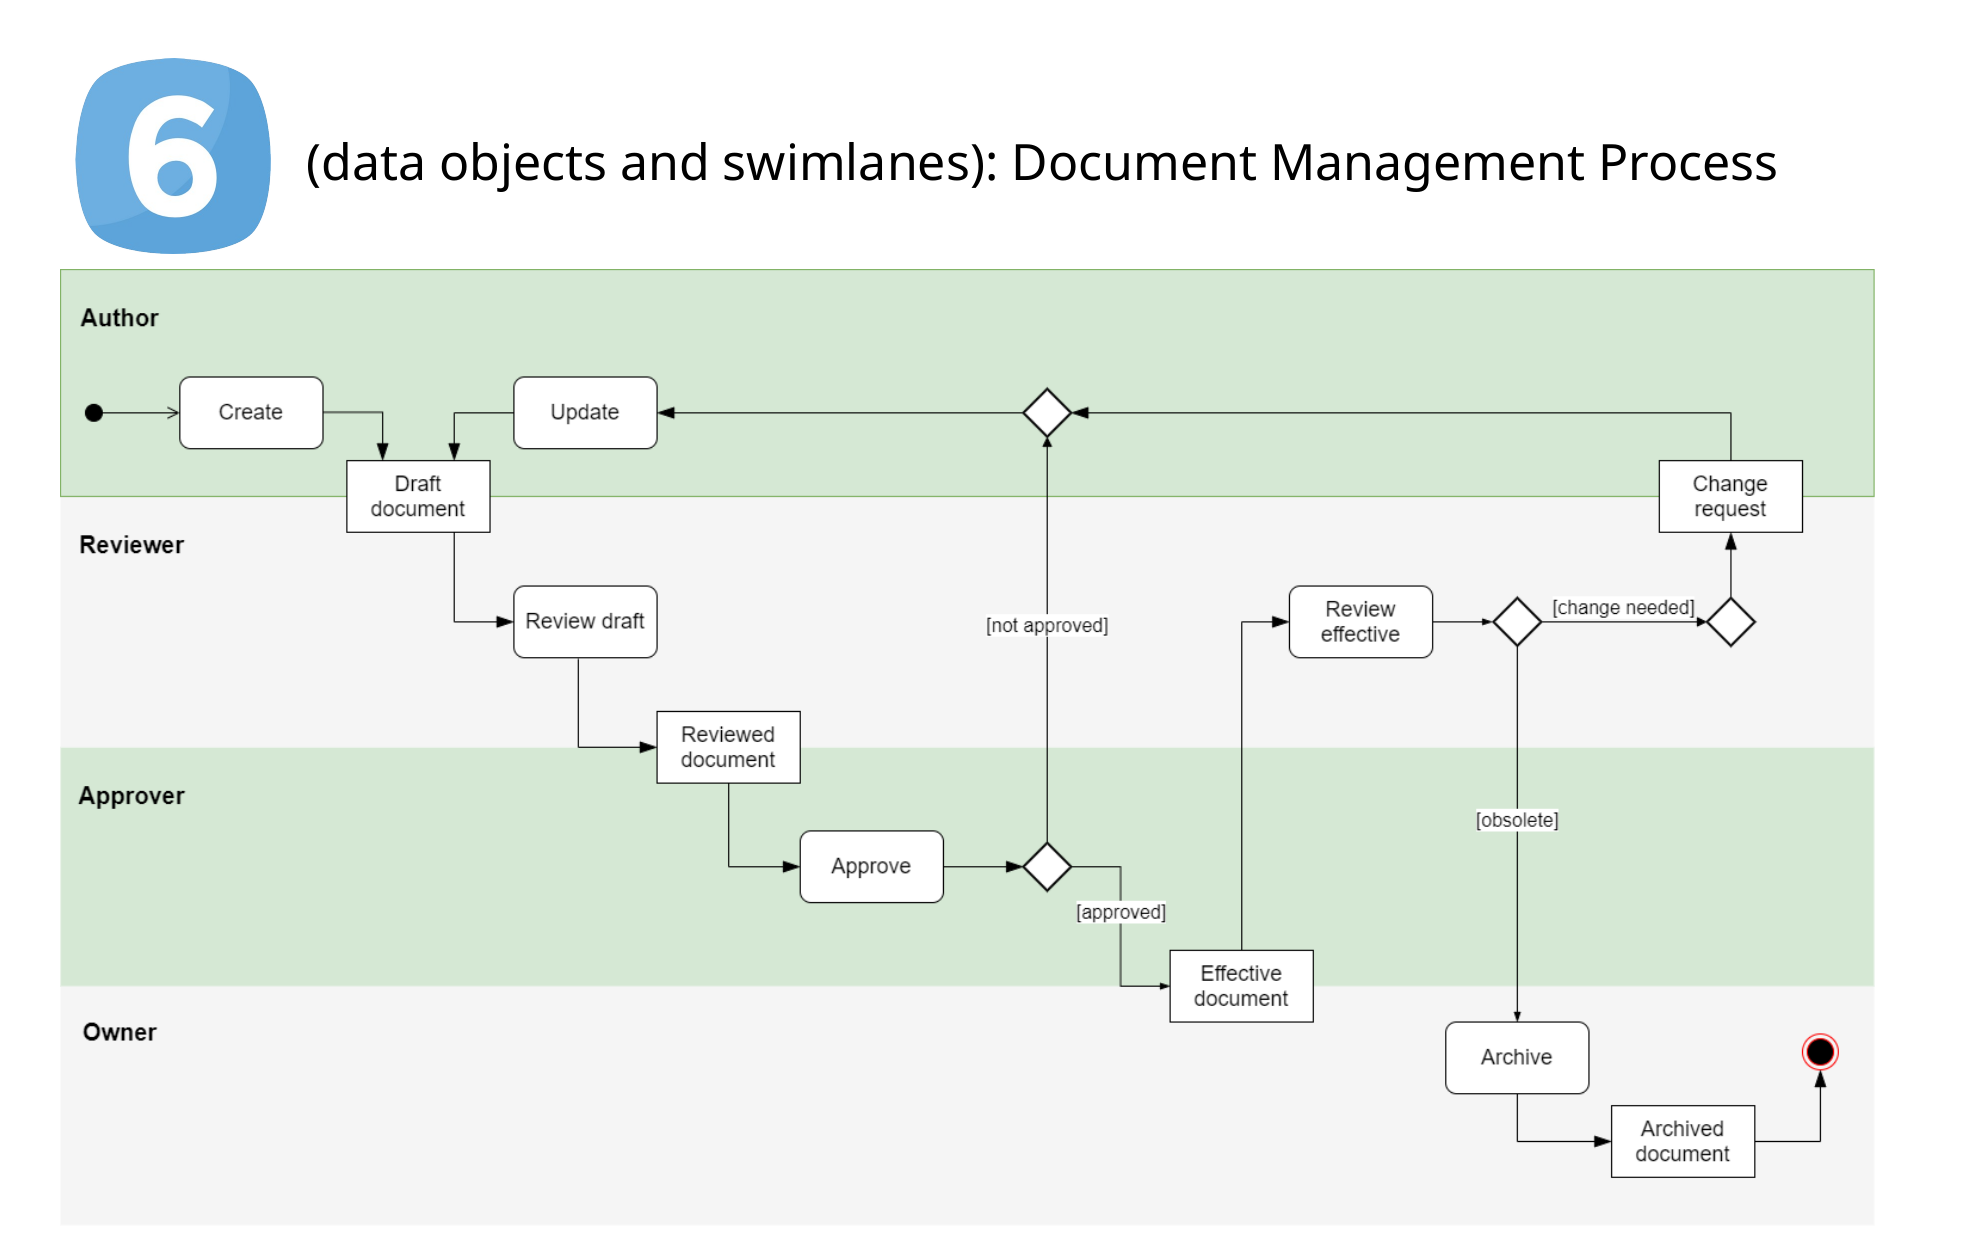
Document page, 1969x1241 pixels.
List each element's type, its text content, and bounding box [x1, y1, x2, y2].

picture [75, 58, 271, 254]
text_box (data objects and swimlanes): Document Management Process [300, 96, 1921, 226]
picture [60, 269, 1876, 1227]
